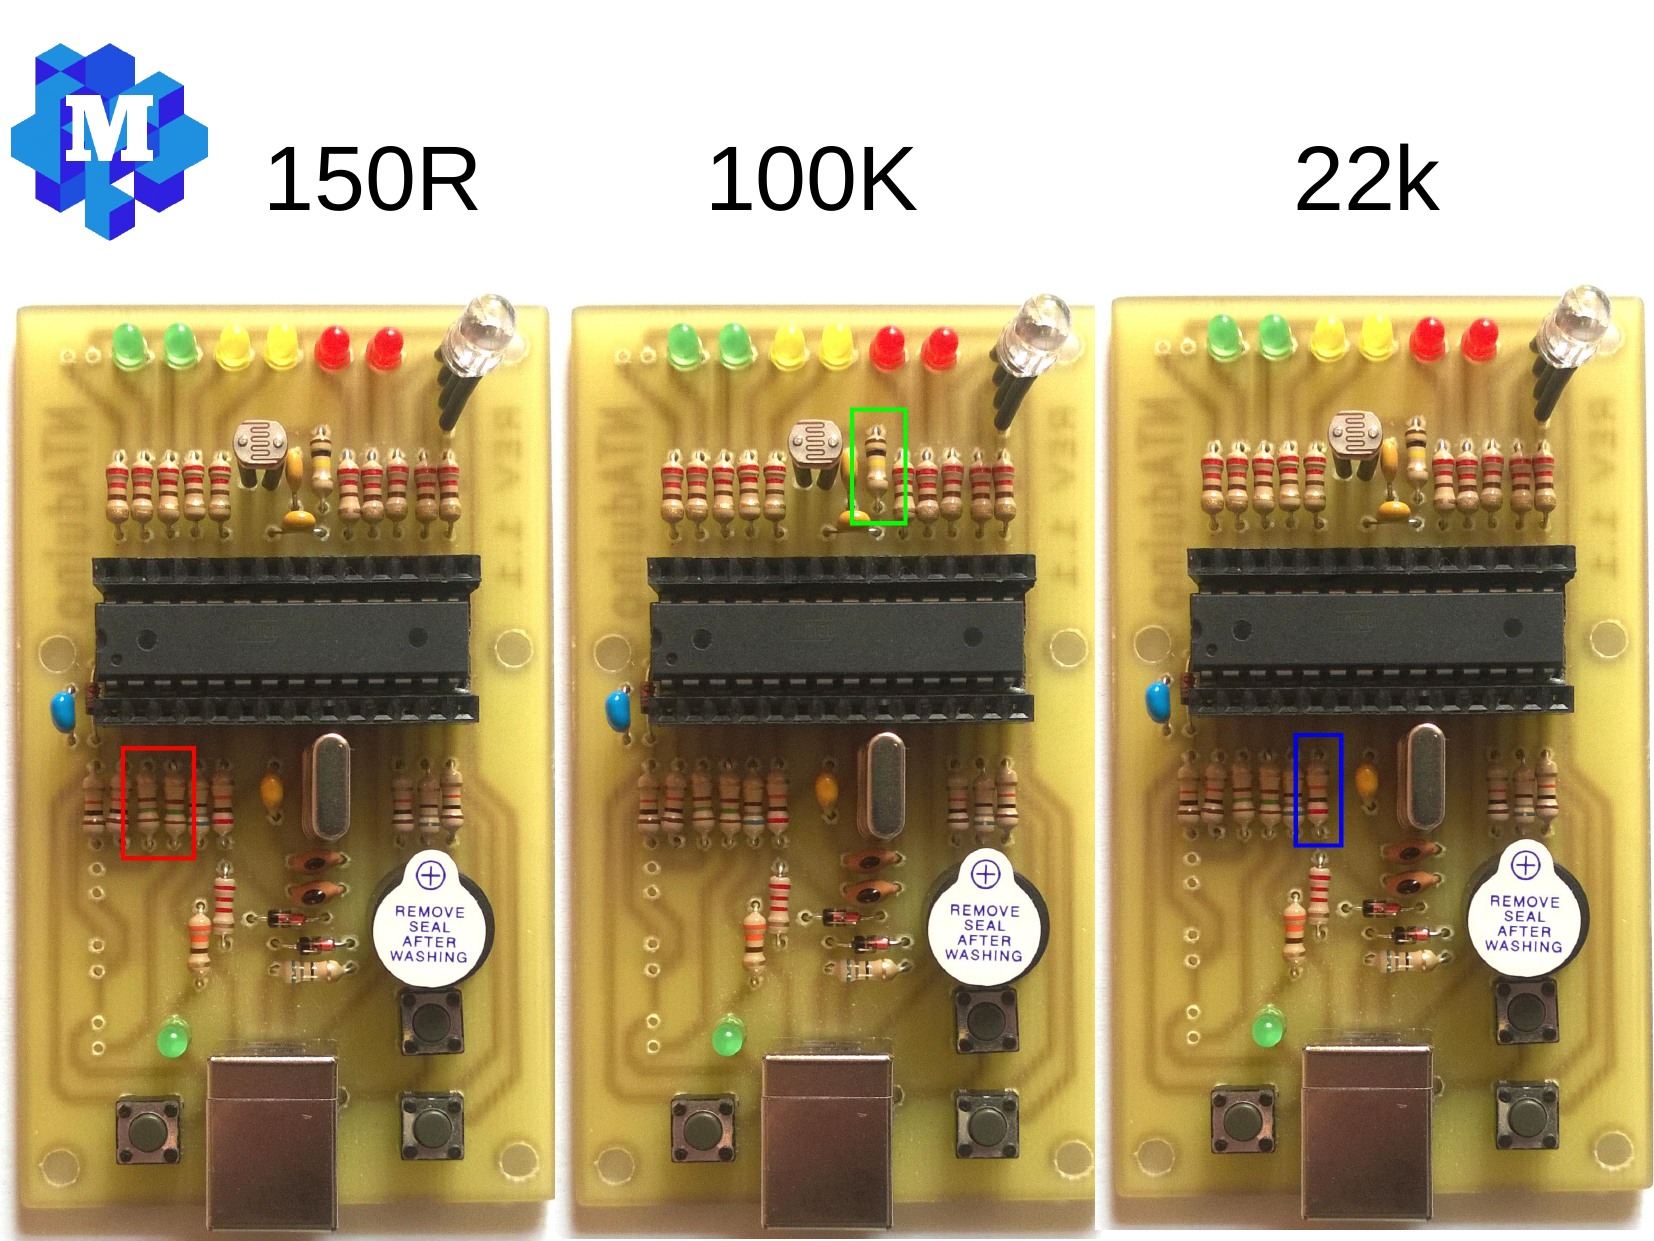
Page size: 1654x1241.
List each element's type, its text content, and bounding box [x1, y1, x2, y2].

title 150R [255, 75, 491, 283]
picture [0, 284, 1654, 1241]
picture [11, 15, 208, 241]
title 22k [1249, 75, 1486, 283]
title 100K [694, 75, 931, 283]
